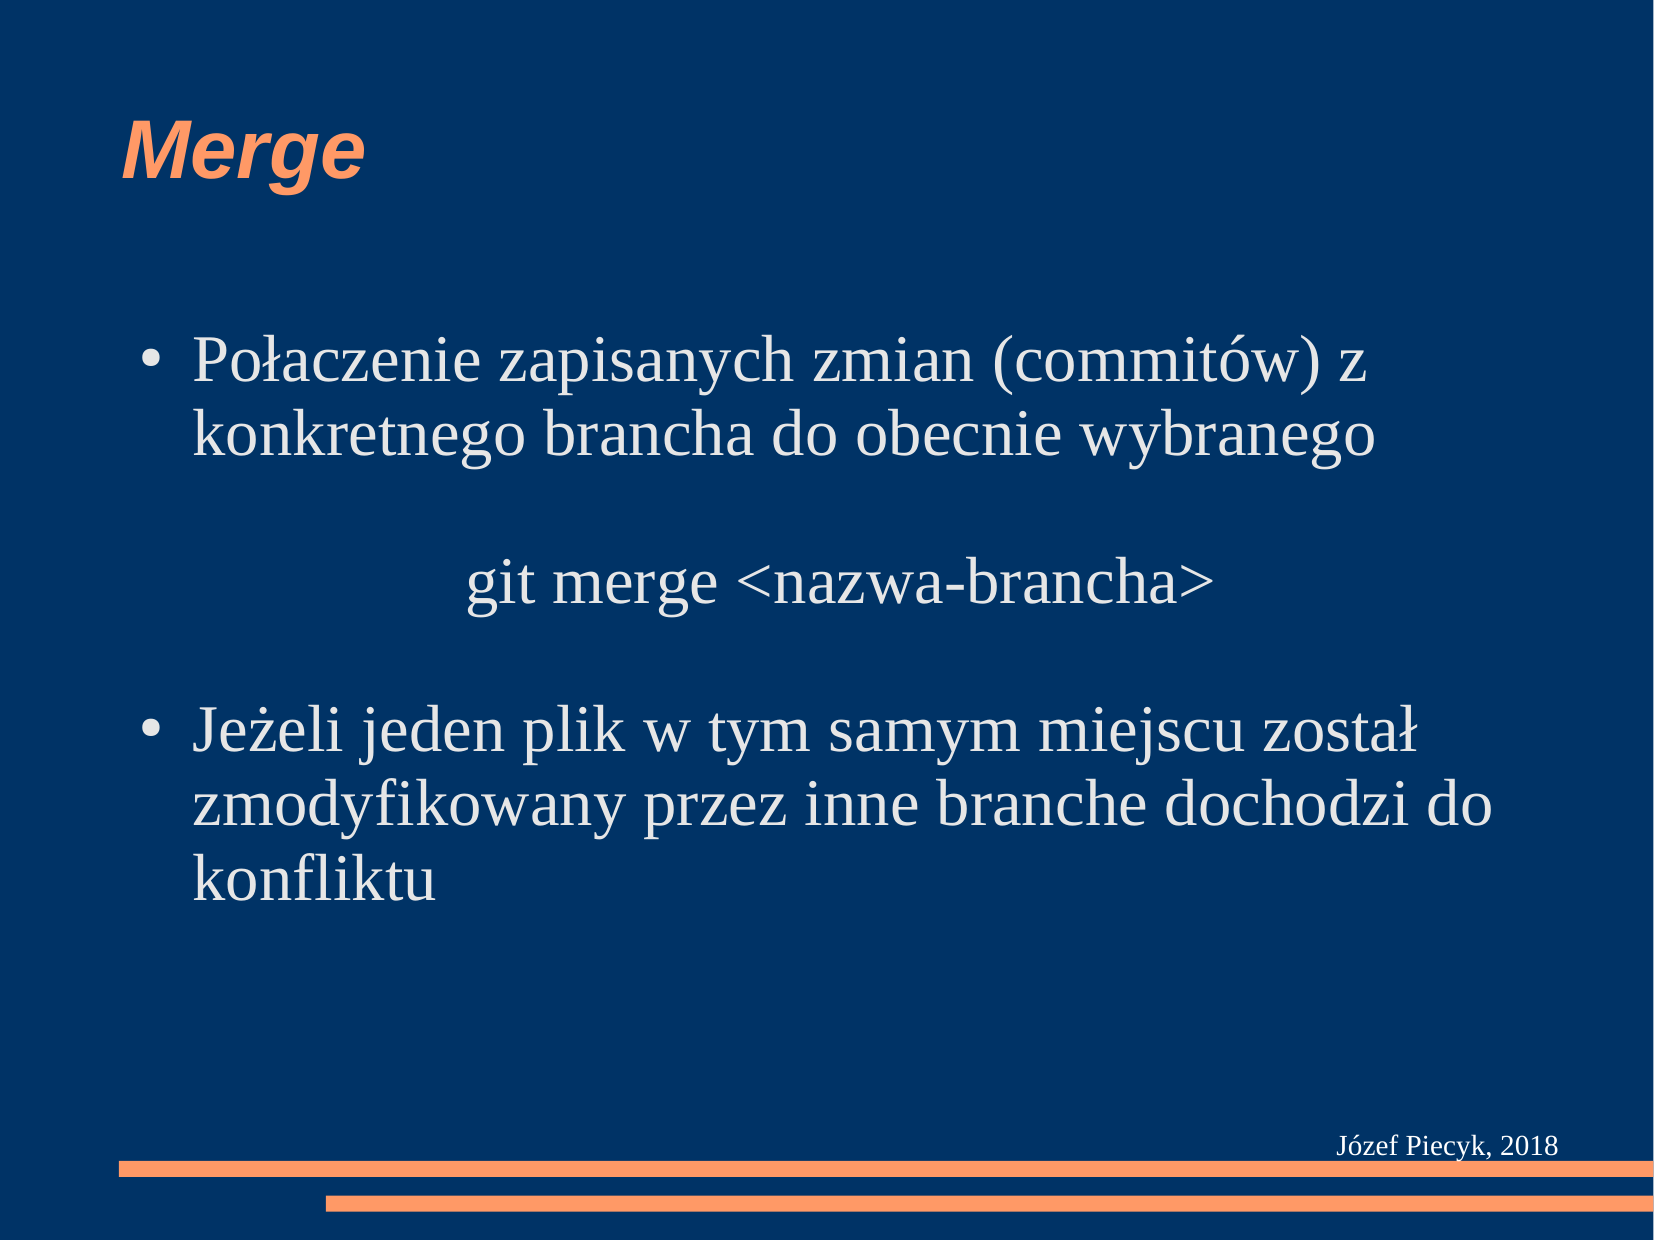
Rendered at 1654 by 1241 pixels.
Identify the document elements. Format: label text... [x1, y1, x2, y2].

list Połaczenie zapisanych zmian (commitów) z konkretnego brancha do obecnie wybranego git merge <nazwa-brancha> Jeżeli jeden plik w tym samym miejscu został zmodyfikowany przez inne branche dochodzi do konfliktu [121, 322, 1561, 1132]
title Merge [121, 46, 1534, 254]
